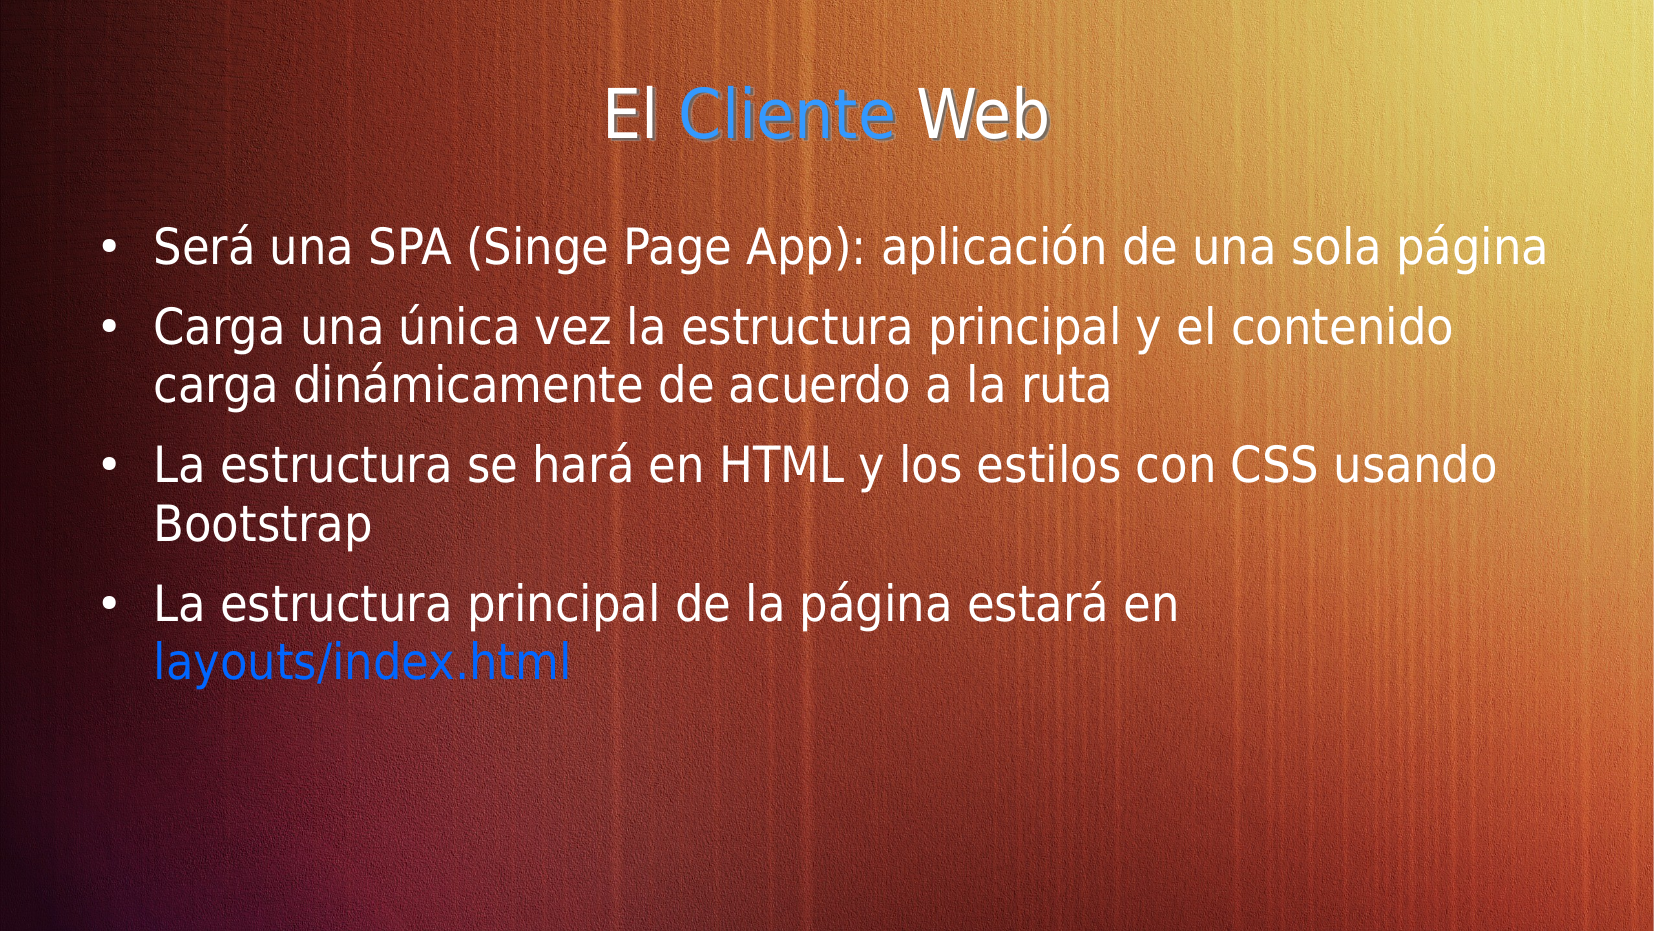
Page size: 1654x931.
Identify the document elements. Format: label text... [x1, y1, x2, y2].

list Será una SPA (Singe Page App): aplicación de una sola página Carga una única vez la estructura principal y el contenido carga dinámicamente de acuerdo a la ruta La estructura se hará en HTML y los estilos con CSS usando Bootstrap La estructura principal de la página estará en layouts/index.html [82, 217, 1571, 758]
picture [0, 0, 1654, 931]
title El Cliente Web [82, 37, 1571, 193]
